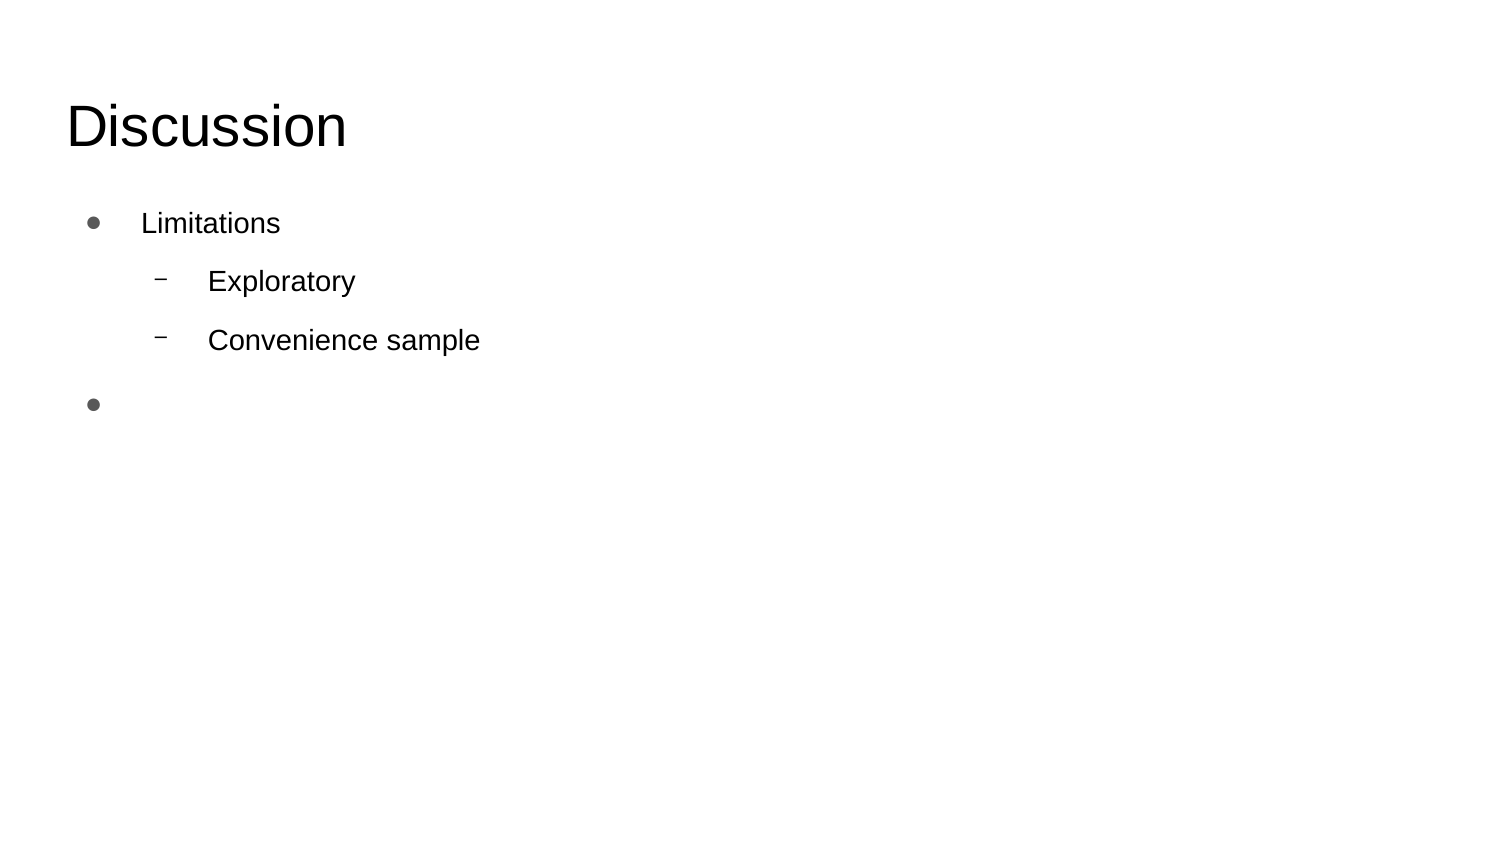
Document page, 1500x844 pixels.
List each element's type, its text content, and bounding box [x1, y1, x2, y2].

title Discussion [51, 72, 1449, 167]
list Limitations Exploratory Convenience sample [51, 188, 1449, 750]
